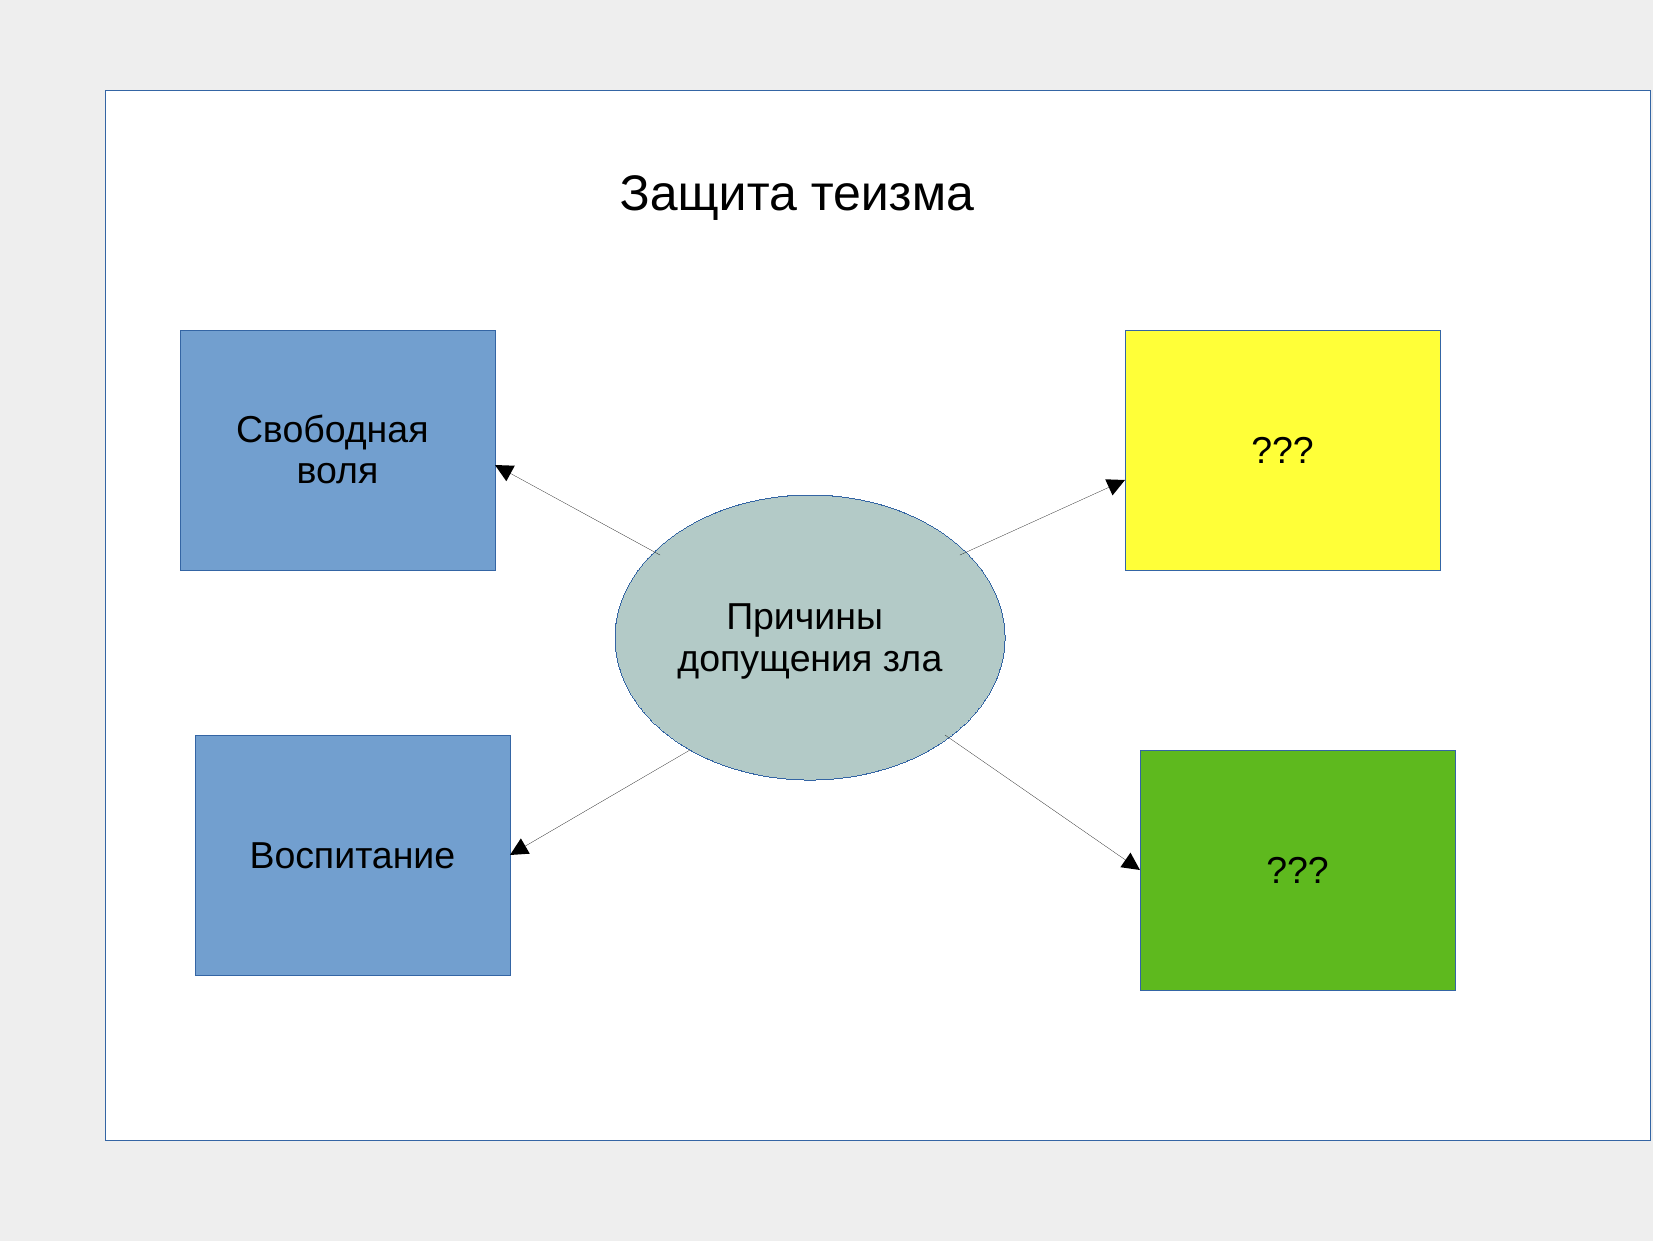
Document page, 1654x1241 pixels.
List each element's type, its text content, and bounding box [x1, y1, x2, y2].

text_box Воспитание [195, 735, 511, 976]
text_box ??? [1140, 750, 1456, 991]
subtitle Защита теизма [584, 165, 1066, 291]
text_box ??? [1125, 330, 1441, 571]
text_box [105, 90, 1651, 1141]
text_box Причины допущения зла [615, 495, 1006, 781]
text_box Свободная воля [180, 330, 496, 571]
